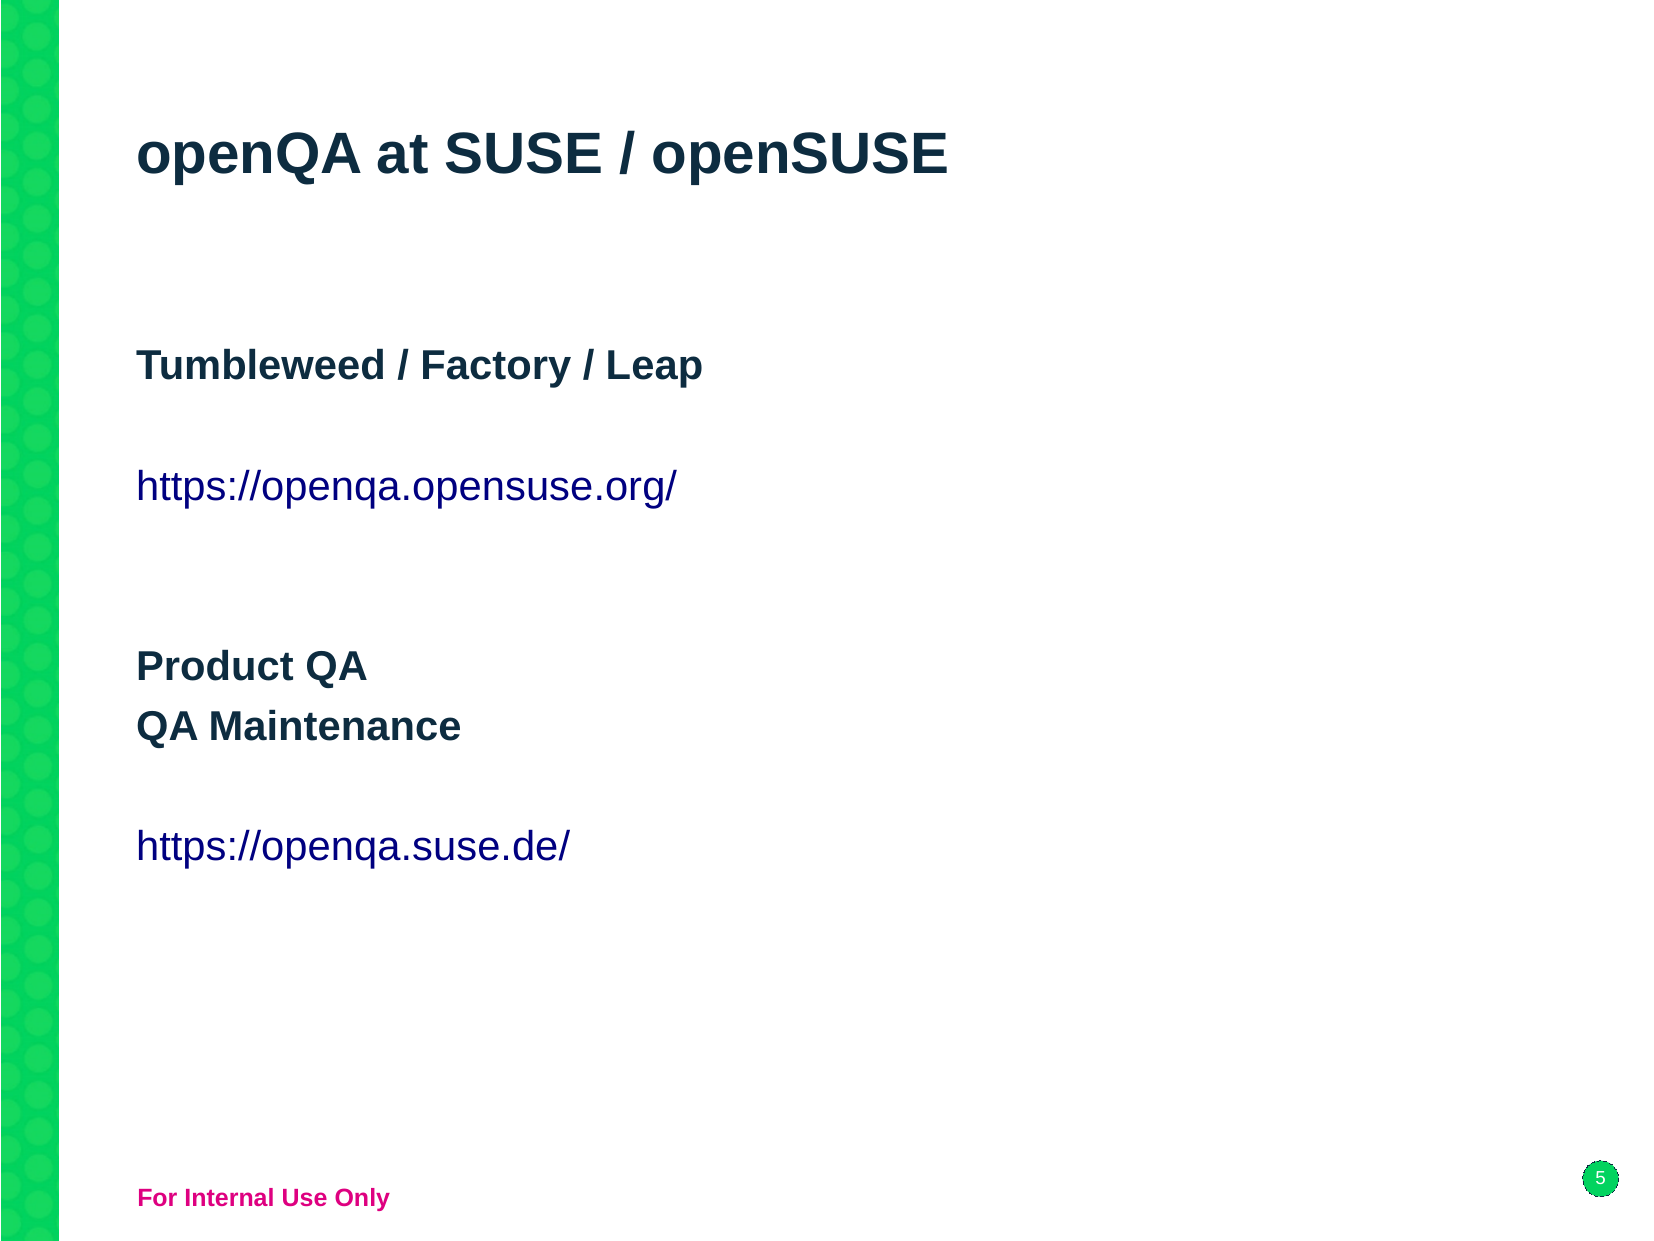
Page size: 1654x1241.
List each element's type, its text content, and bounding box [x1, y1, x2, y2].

title openQA at SUSE / openSUSE [121, 49, 1531, 257]
list Tumbleweed / Factory / Leap https://openqa.opensuse.org/ Product QA QA Maintenance https://openqa.suse.de/ [121, 330, 1531, 1100]
picture [1, 0, 59, 1241]
text_box For Internal Use Only [122, 1175, 406, 1234]
